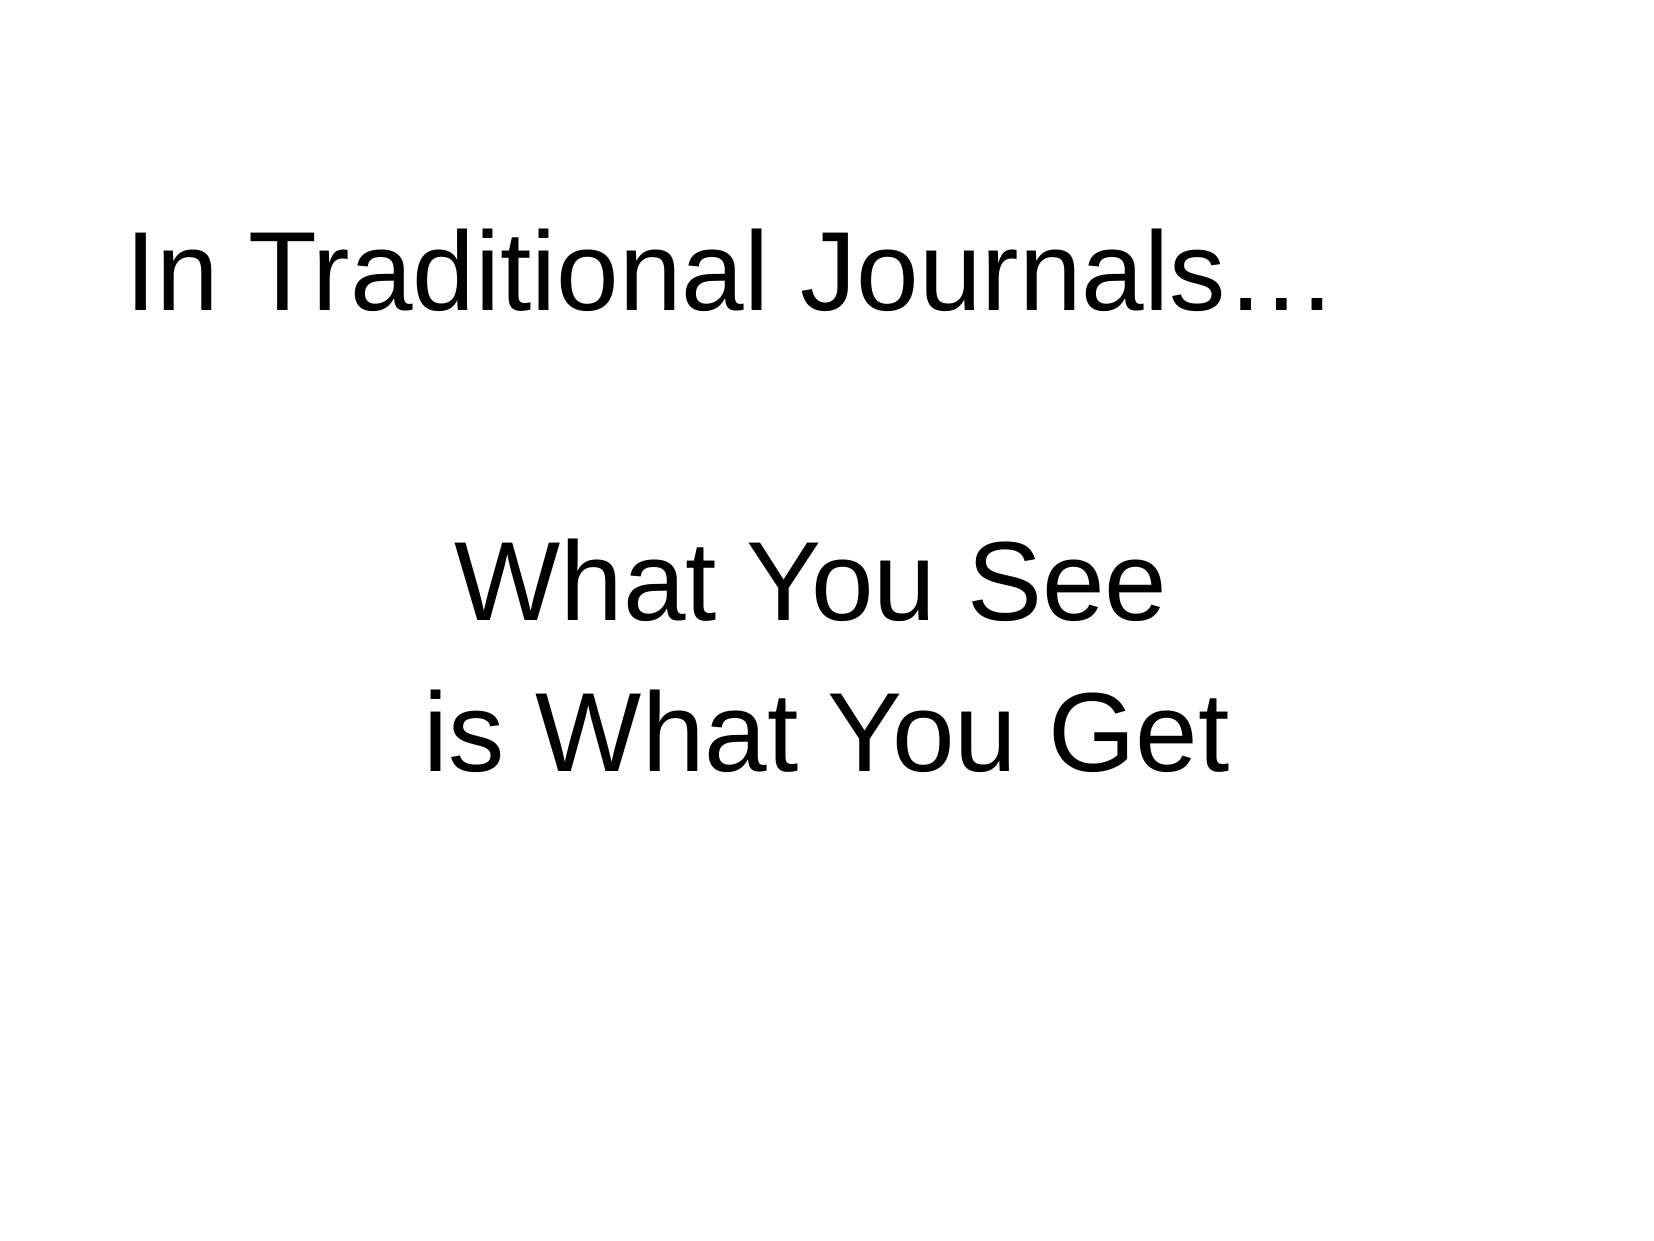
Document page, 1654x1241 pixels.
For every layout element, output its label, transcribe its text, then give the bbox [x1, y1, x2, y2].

title In Traditional Journals… [110, 114, 1516, 404]
text_box What You See is What You Get [124, 417, 1530, 873]
